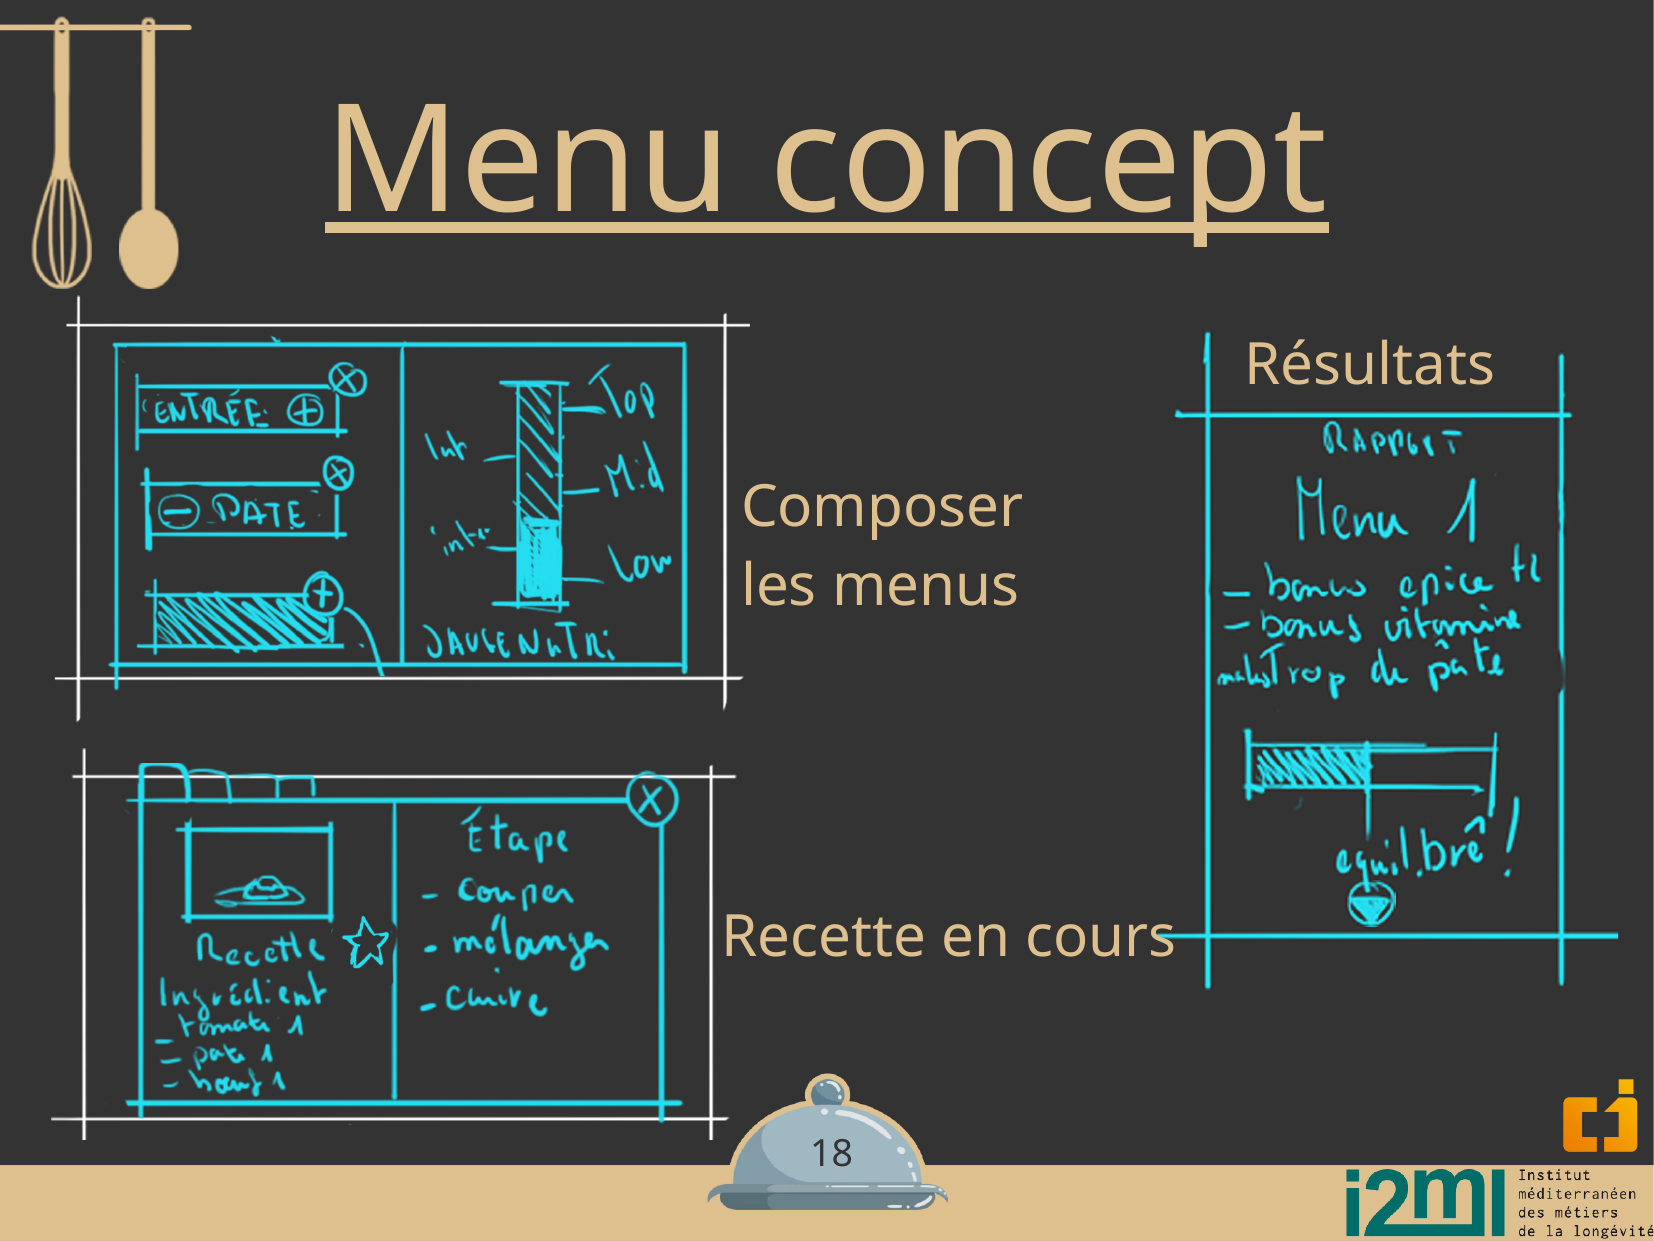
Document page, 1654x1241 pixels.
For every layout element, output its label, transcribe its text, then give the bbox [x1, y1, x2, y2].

text_box Résultats [1181, 314, 1560, 396]
picture [0, 0, 1654, 1241]
title Menu concept [82, 49, 1571, 257]
text_box Recette en cours [706, 887, 1258, 1034]
text_box Composer les menus [726, 456, 1046, 603]
